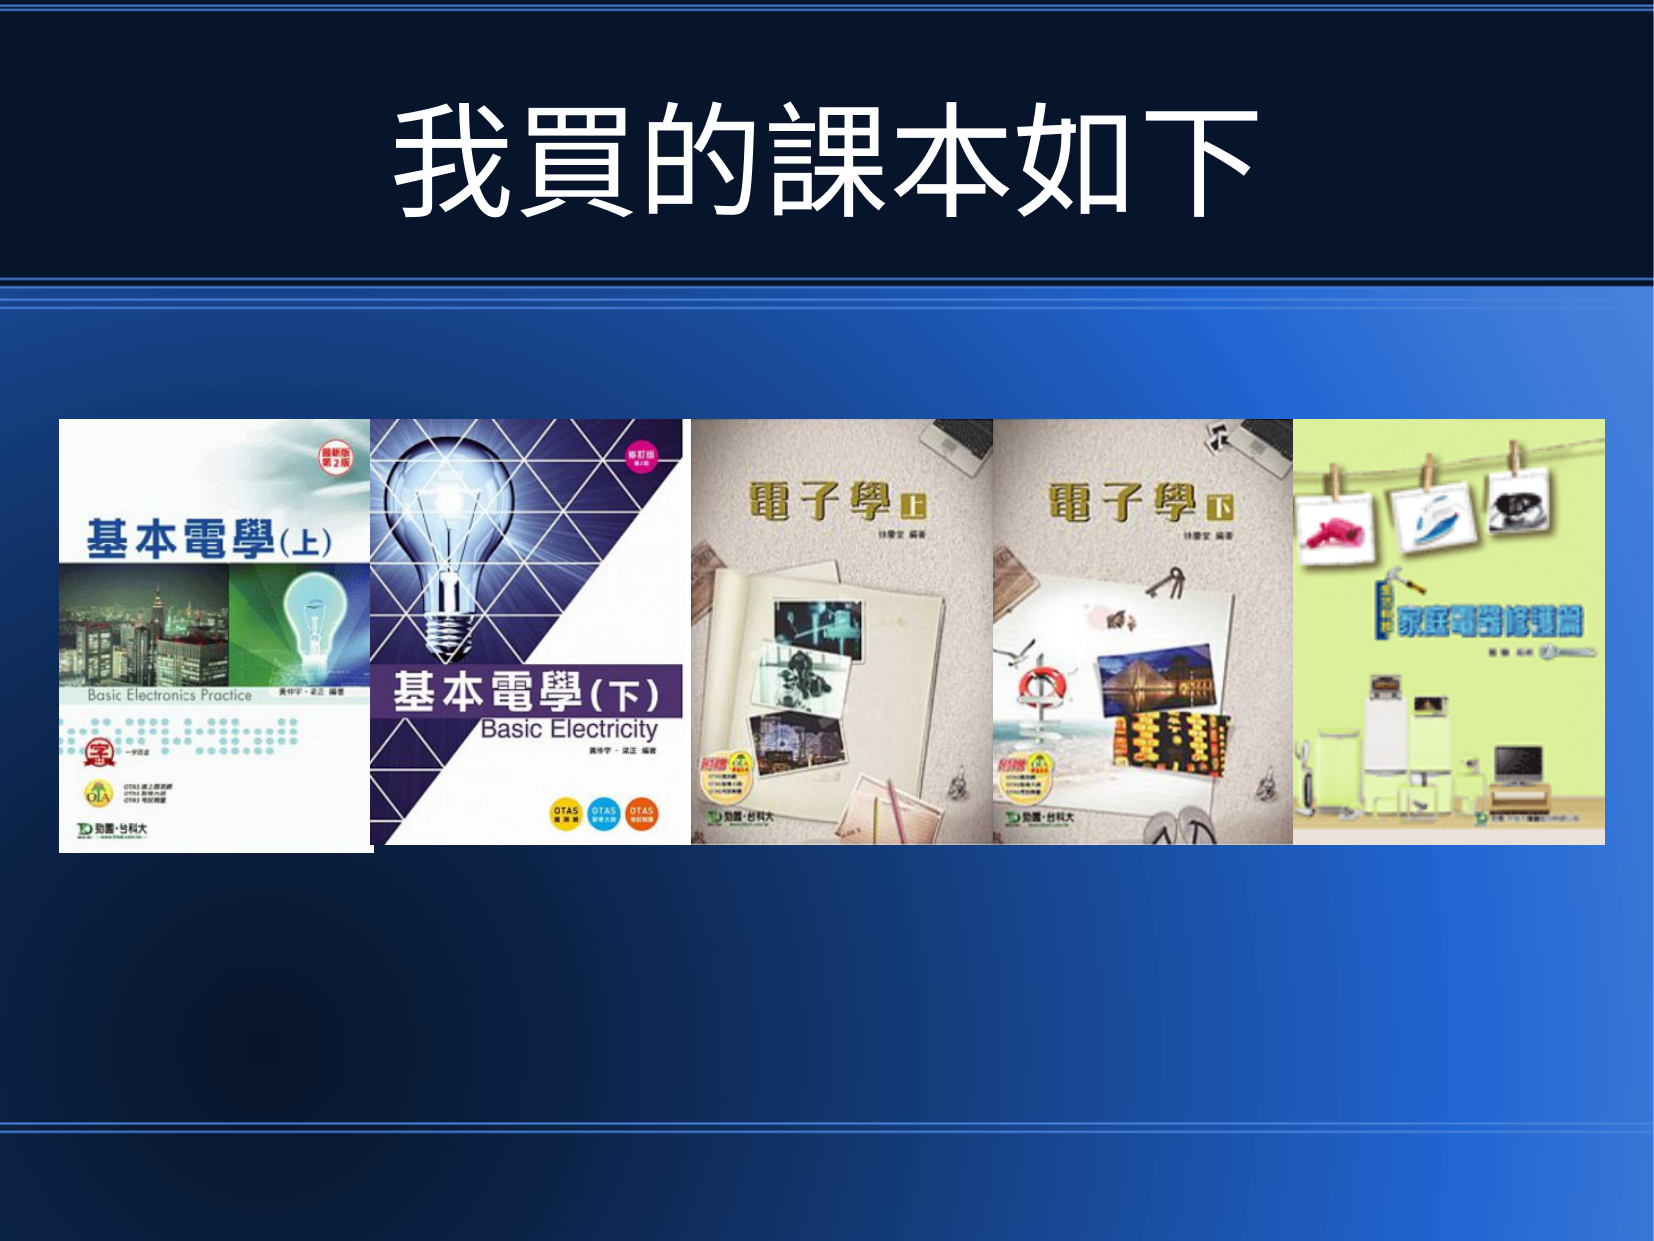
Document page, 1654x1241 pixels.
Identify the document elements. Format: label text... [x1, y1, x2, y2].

picture [0, 0, 1654, 1241]
title 我買的課本如下 [82, 49, 1571, 257]
